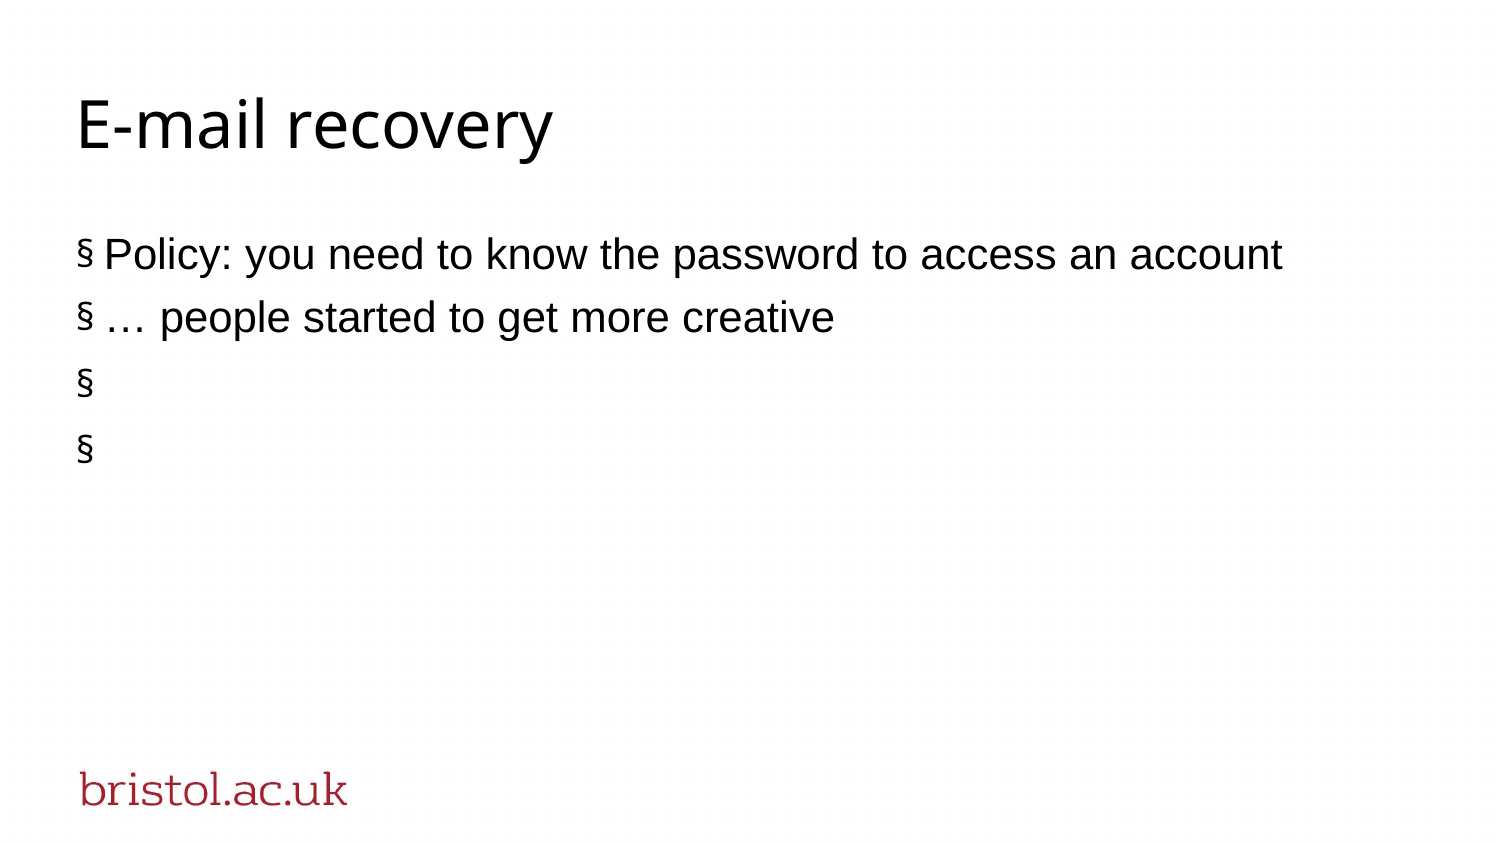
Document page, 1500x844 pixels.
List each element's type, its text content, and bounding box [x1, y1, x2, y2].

list Policy: you need to know the password to access an account … people started to get more creative [60, 224, 1440, 699]
title E-mail recovery [60, 44, 1440, 209]
